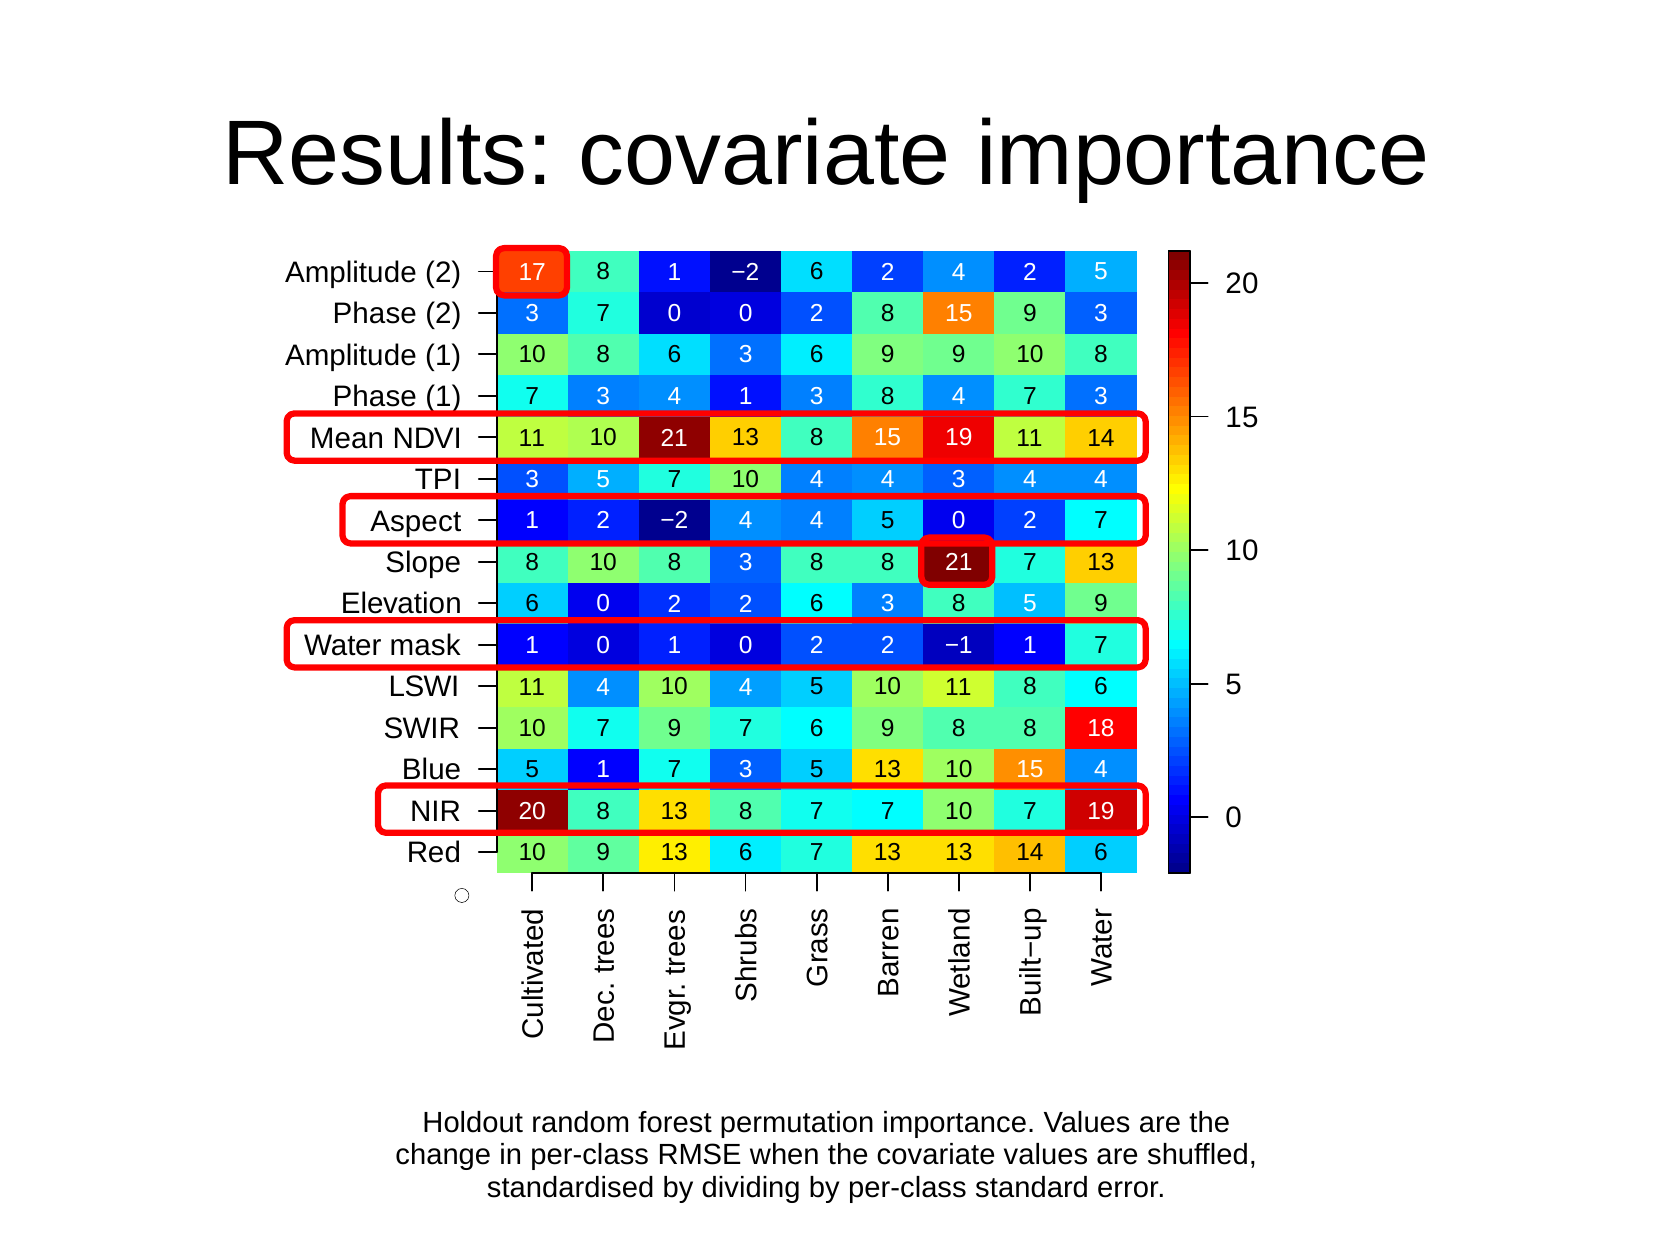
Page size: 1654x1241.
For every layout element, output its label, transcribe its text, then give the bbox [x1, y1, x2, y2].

picture [284, 459, 993, 622]
picture [346, 500, 851, 540]
picture [924, 500, 1142, 540]
text_box Holdout random forest permutation importance. Values are the change in per-class RMSE when the covariate values are shuffled, standardised by dividing by per-class standard error. [366, 1098, 1288, 1212]
picture [290, 624, 1142, 664]
picture [290, 417, 1142, 457]
title Results: covariate importance [82, 49, 1571, 257]
picture [925, 547, 989, 581]
picture [500, 257, 563, 292]
picture [284, 257, 1259, 1052]
